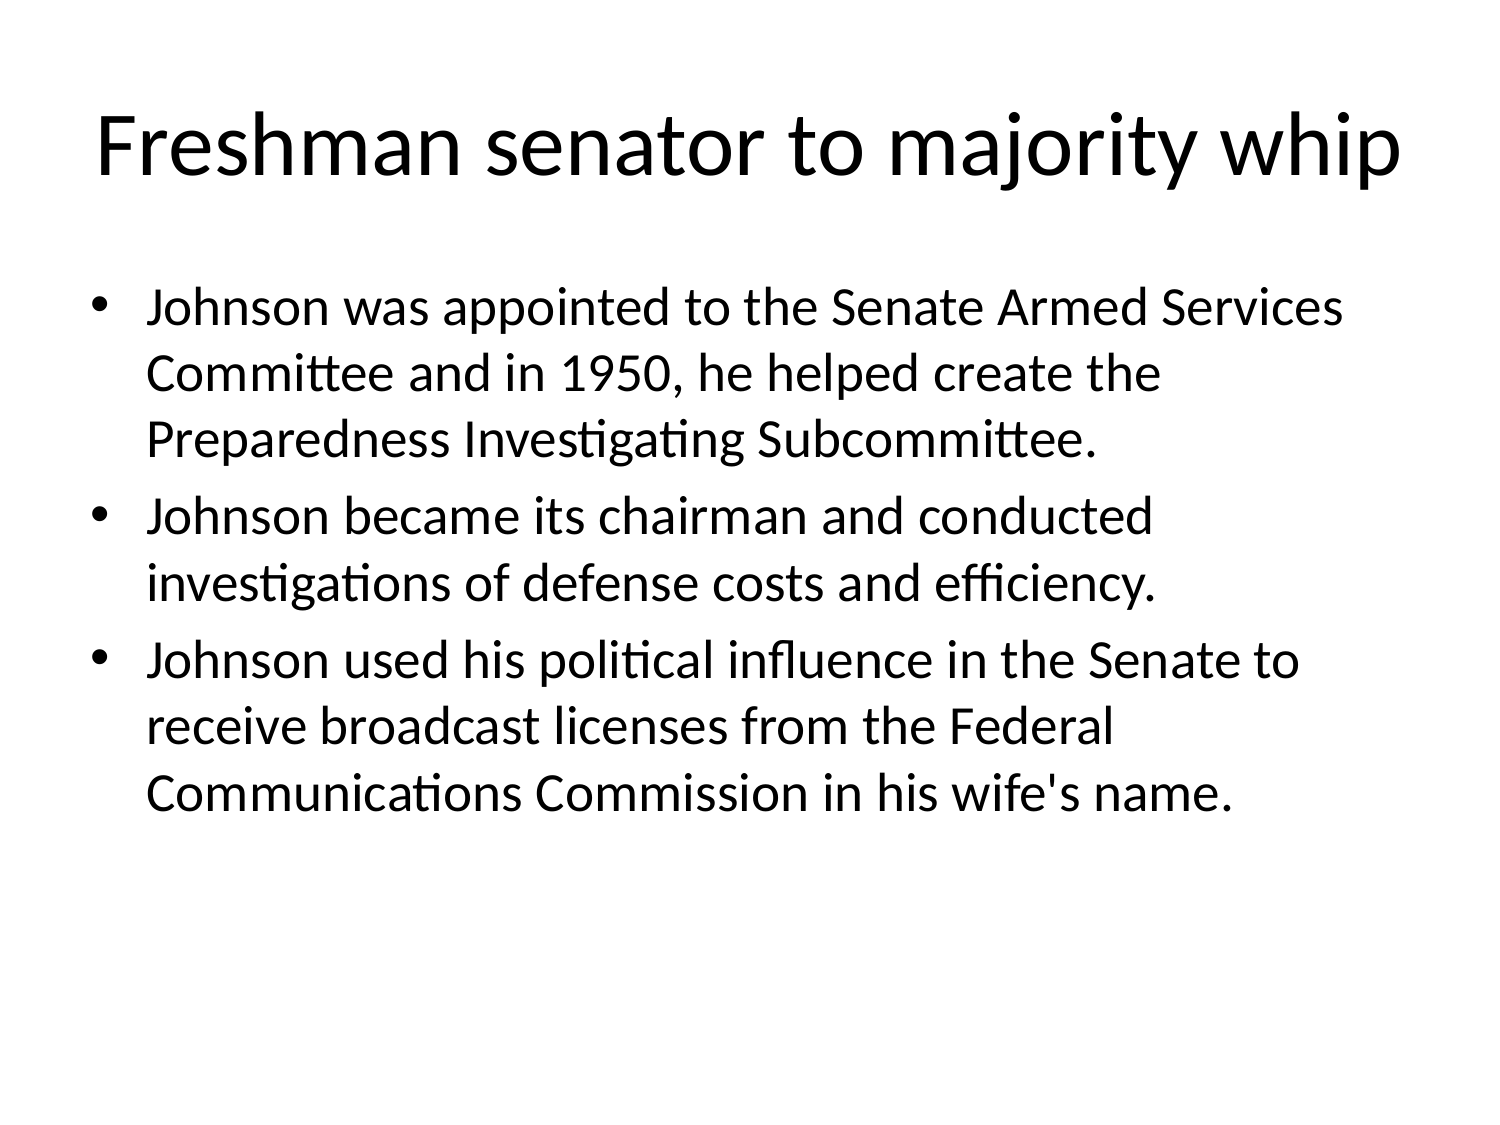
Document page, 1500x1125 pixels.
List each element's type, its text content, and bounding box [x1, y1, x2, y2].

list Johnson was appointed to the Senate Armed Services Committee and in 1950, he helped create the Preparedness Investigating Subcommittee. Johnson became its chairman and conducted investigations of defense costs and efficiency. Johnson used his political influence in the Senate to receive broadcast licenses from the Federal Communications Commission in his wife's name. [75, 262, 1425, 1005]
title Freshman senator to majority whip [75, 45, 1425, 233]
